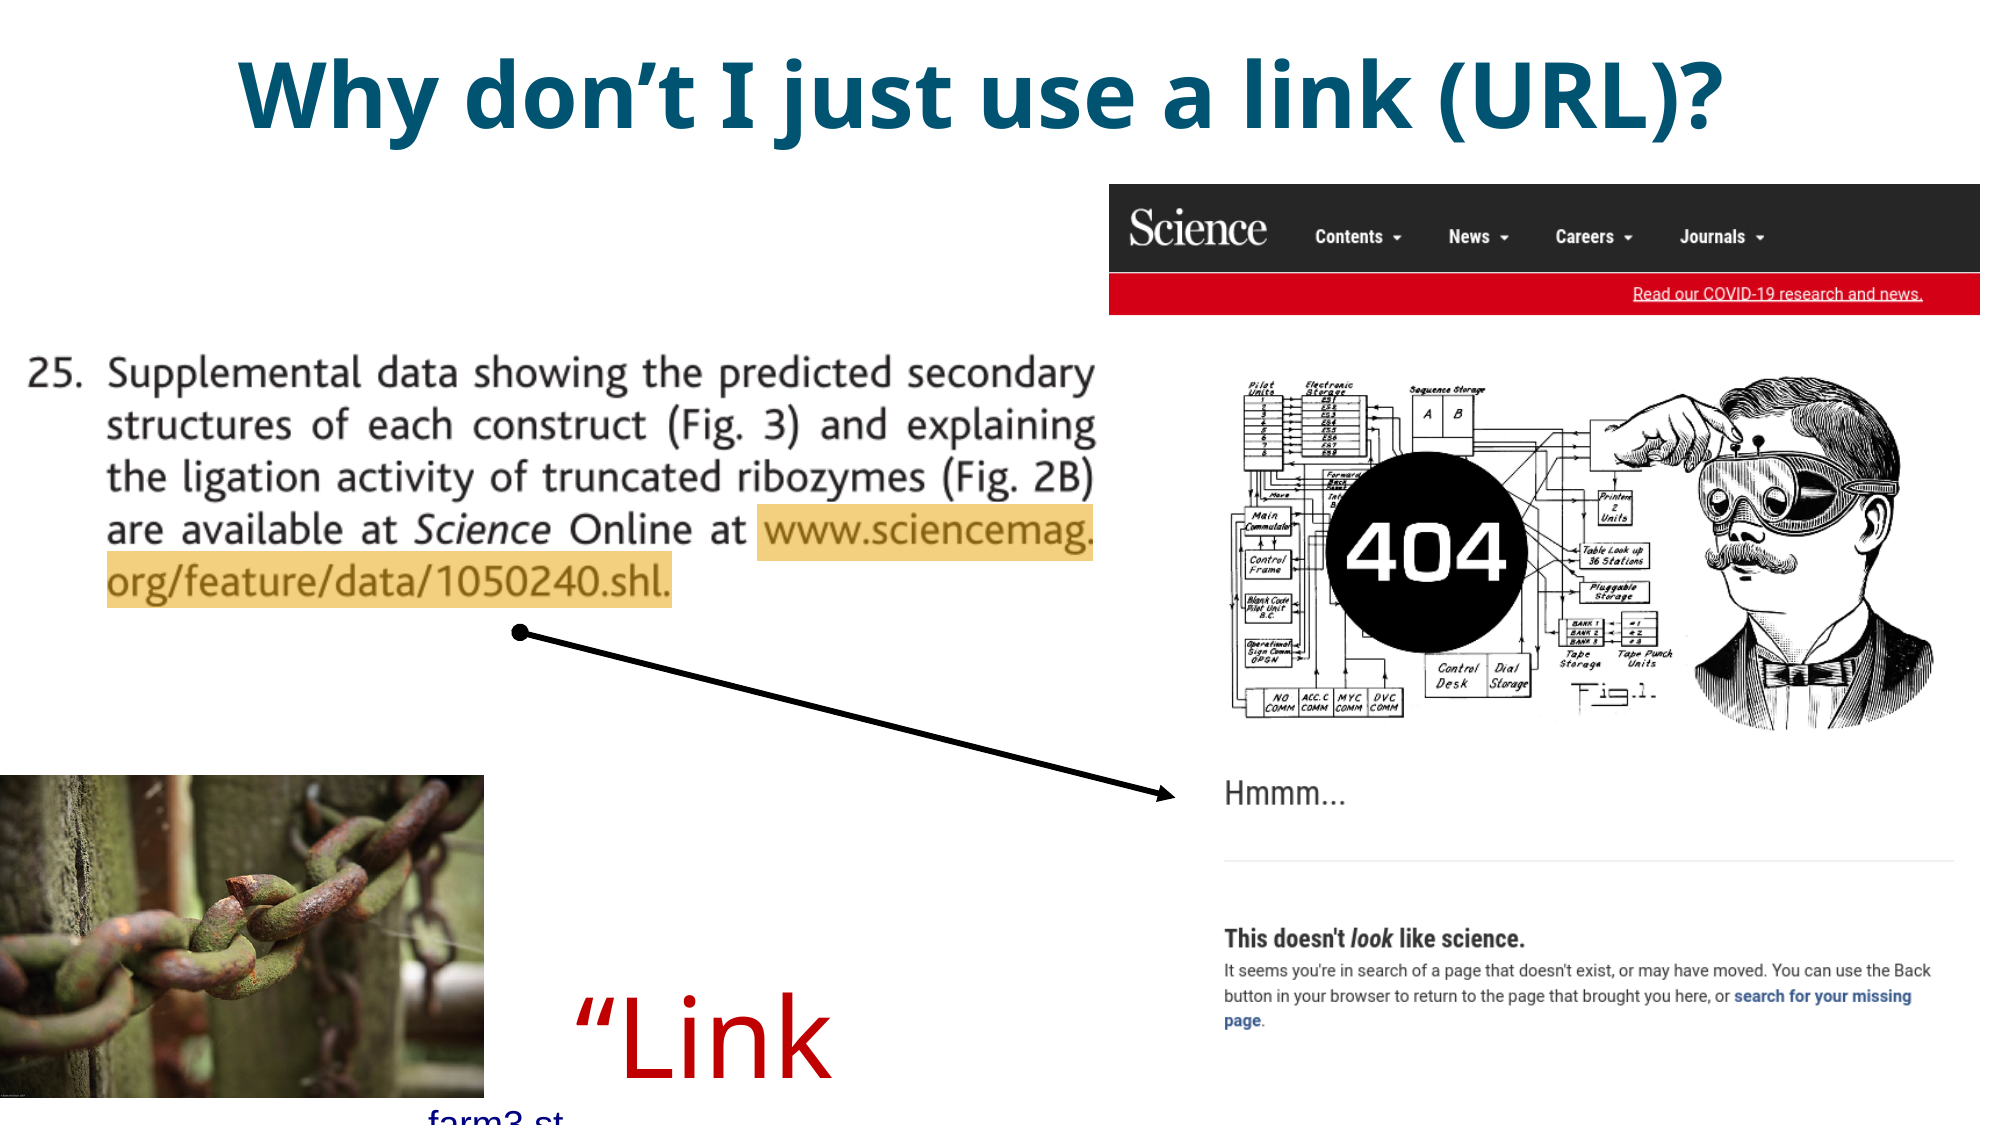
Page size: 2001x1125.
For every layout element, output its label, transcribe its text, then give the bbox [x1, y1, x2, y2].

picture [11, 345, 1106, 610]
picture [1109, 184, 1980, 1038]
title Why don’t I just use a link (URL)? [132, 8, 1833, 189]
text_box farm3.staticflickr.com [413, 1092, 591, 1124]
text_box [106, 550, 674, 610]
text_box “Link rot” [561, 958, 1028, 1124]
picture [0, 775, 484, 1098]
text_box [755, 502, 1094, 562]
